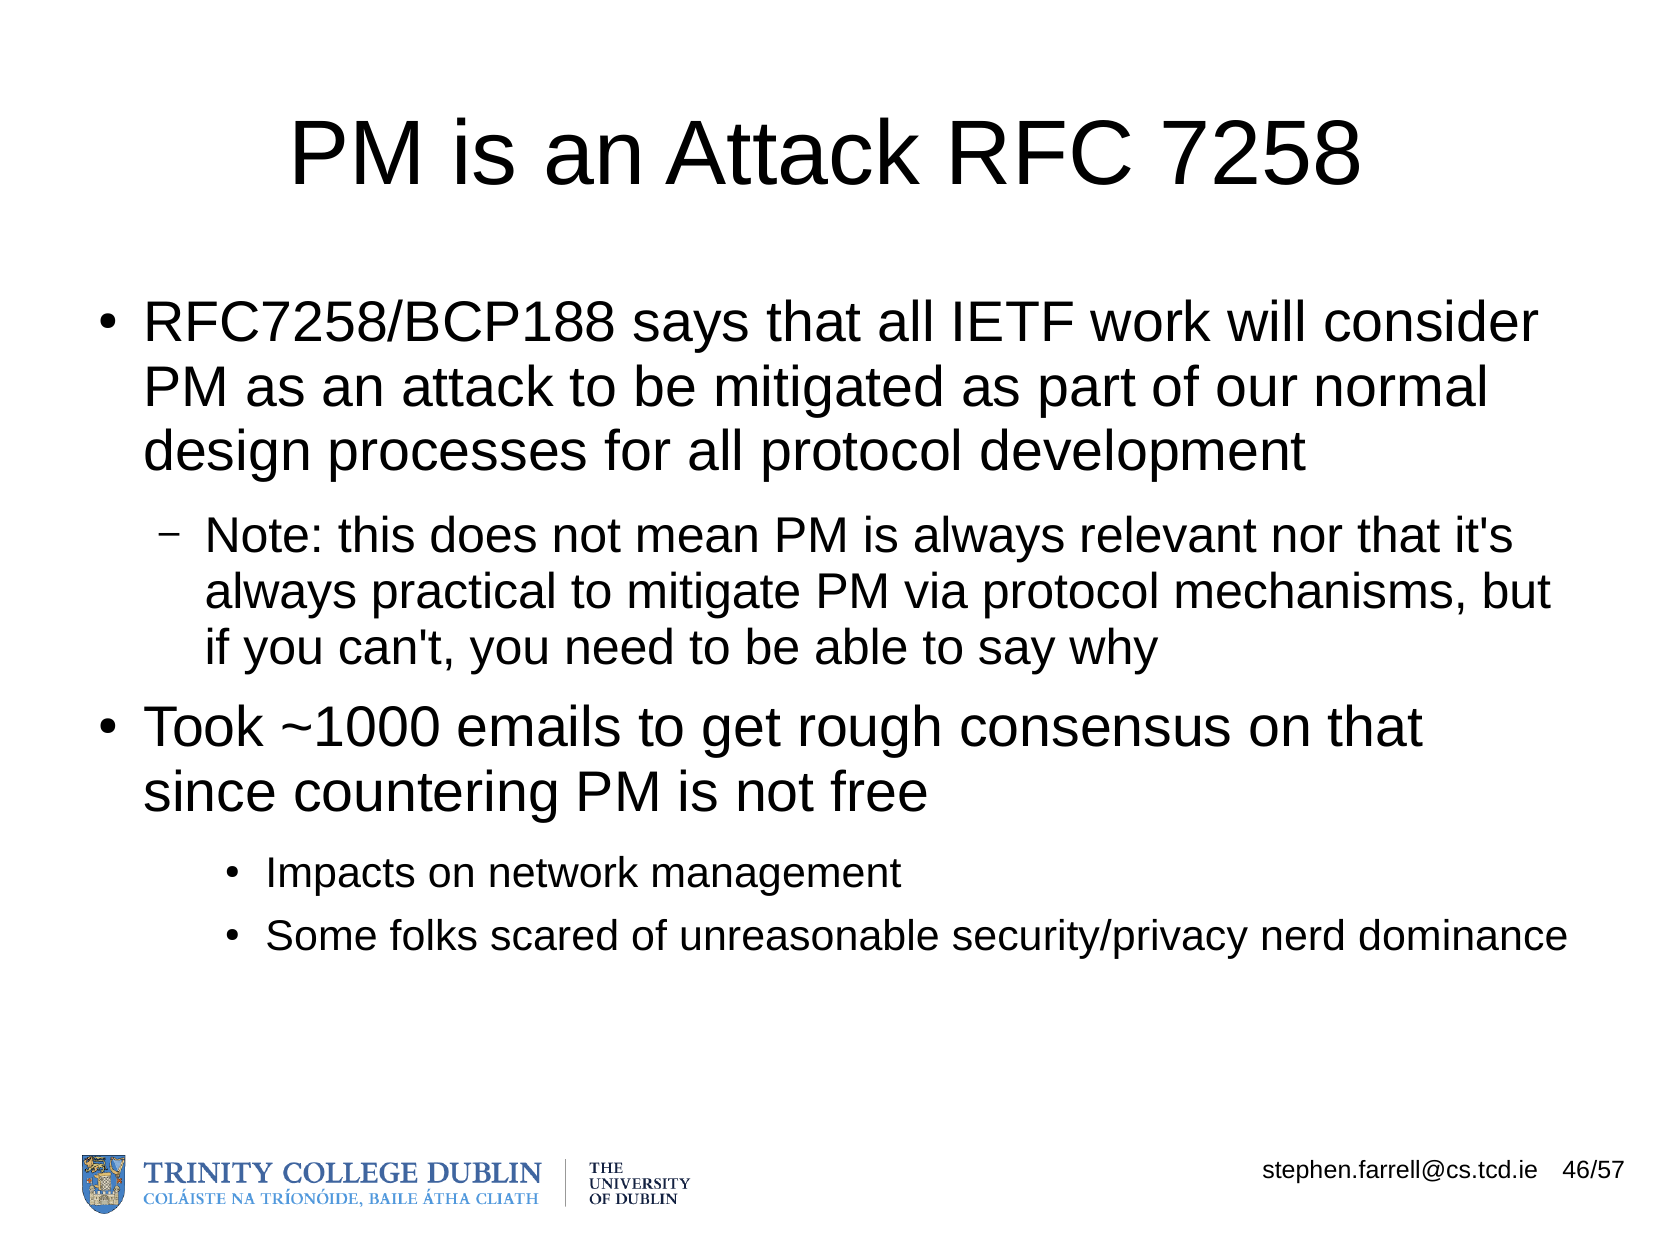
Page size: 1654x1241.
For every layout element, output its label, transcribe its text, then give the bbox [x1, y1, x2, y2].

list RFC7258/BCP188 says that all IETF work will consider PM as an attack to be mitigated as part of our normal design processes for all protocol development Note: this does not mean PM is always relevant nor that it's always practical to mitigate PM via protocol mechanisms, but if you can't, you need to be able to say why Took ~1000 emails to get rough consensus on that since countering PM is not free Impacts on network management Some folks scared of unreasonable security/privacy nerd dominance [82, 290, 1571, 1010]
title PM is an Attack RFC 7258 [82, 49, 1571, 257]
picture [82, 1155, 694, 1214]
